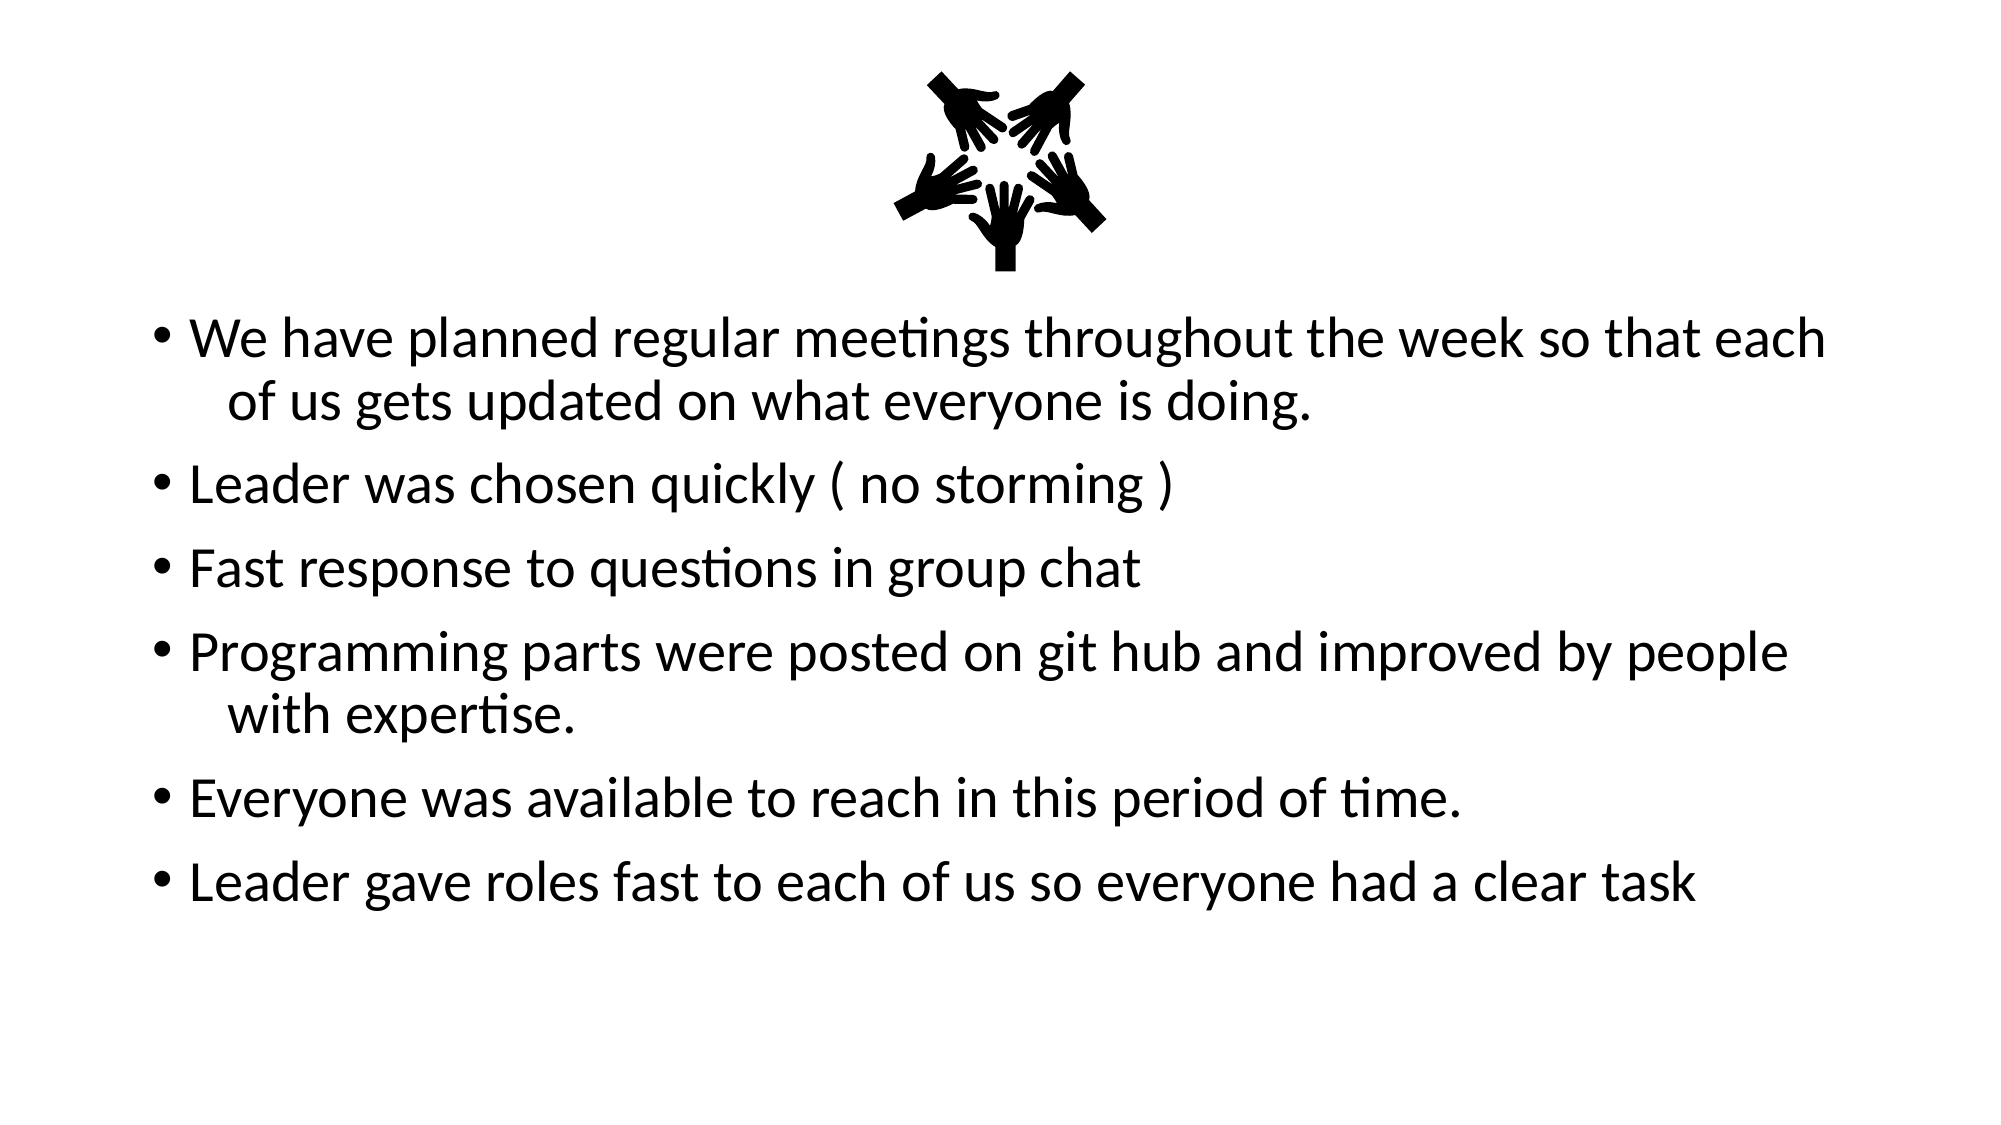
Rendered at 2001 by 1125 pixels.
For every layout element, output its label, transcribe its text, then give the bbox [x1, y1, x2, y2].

list We have planned regular meetings throughout the week so that each of us gets updated on what everyone is doing. Leader was chosen quickly ( no storming ) Fast response to questions in group chat Programming parts were posted on git hub and improved by people with expertise. Everyone was available to reach in this period of time. Leader gave roles fast to each of us so everyone had a clear task [137, 299, 1863, 1014]
picture [888, 60, 1112, 283]
